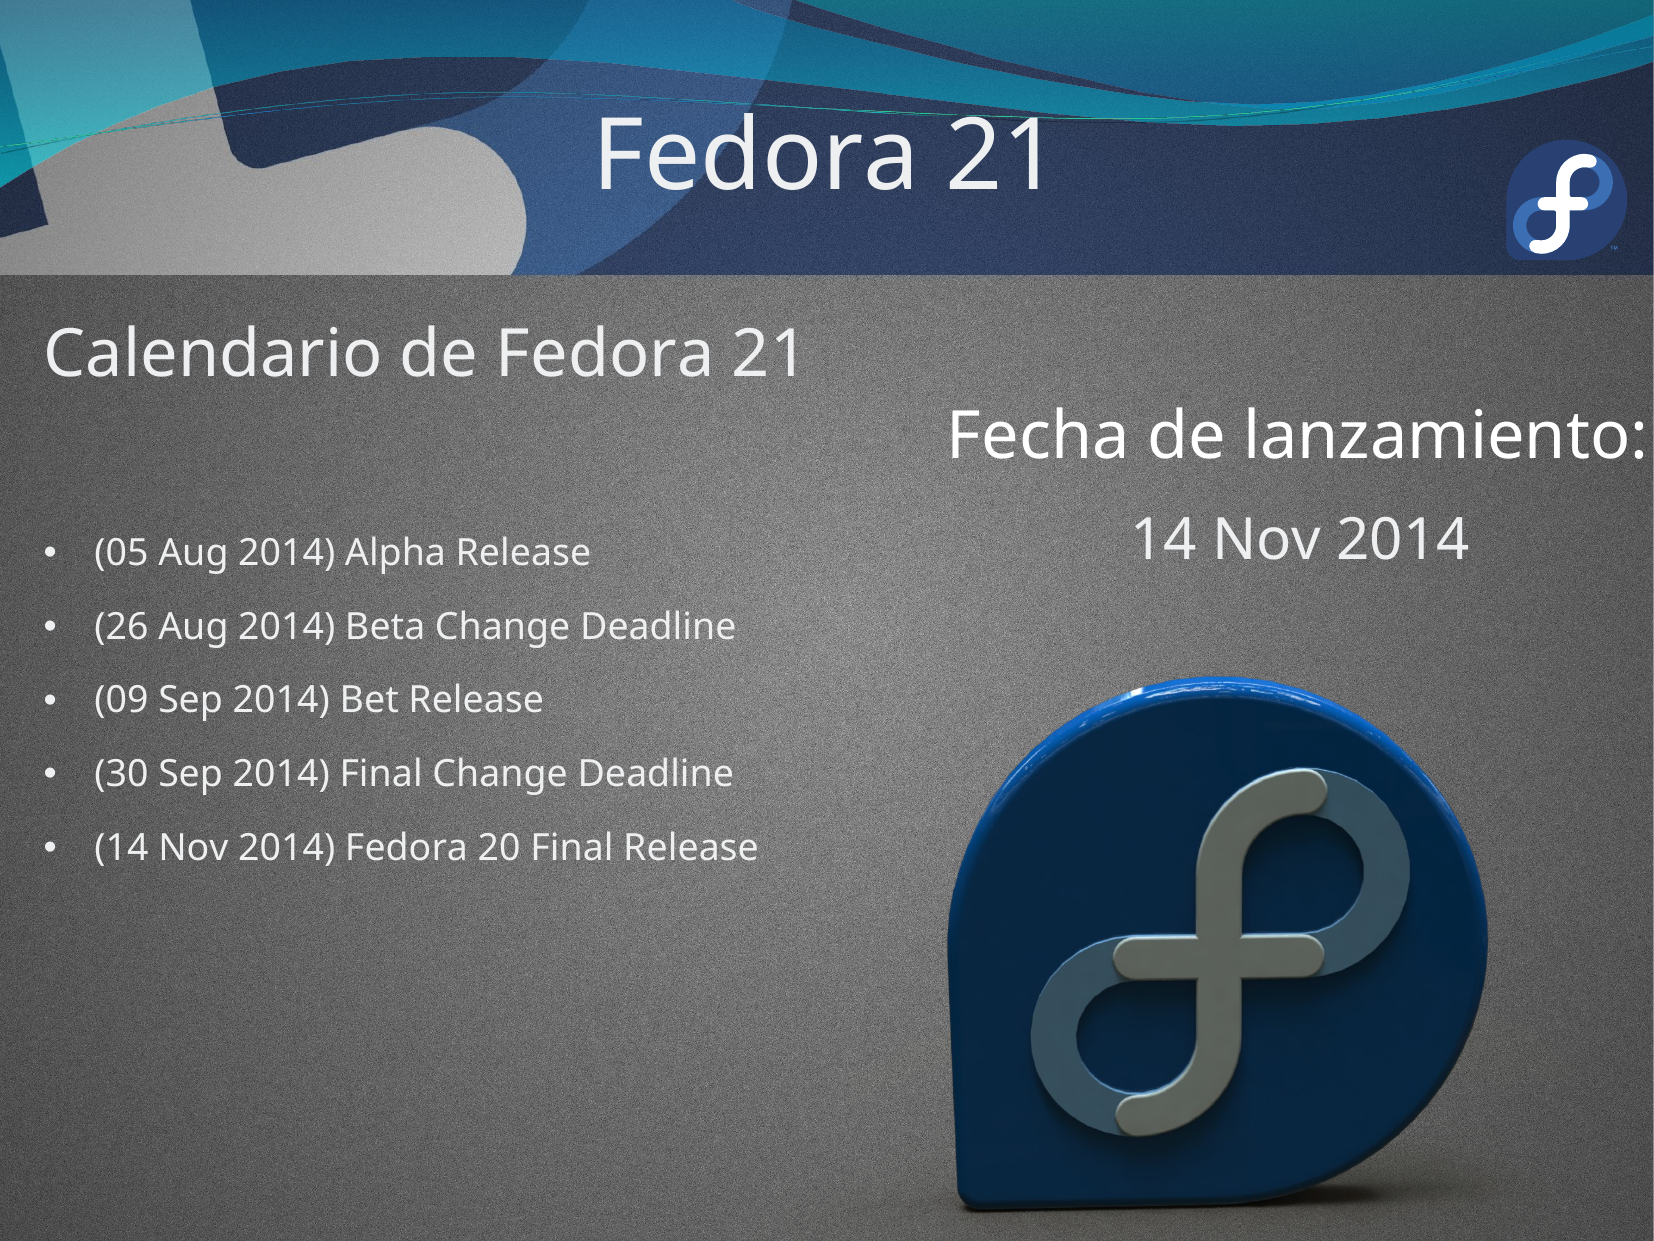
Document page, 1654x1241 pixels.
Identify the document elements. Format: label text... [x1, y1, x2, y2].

text_box Fecha de lanzamiento: 14 Nov 2014 [927, 395, 1654, 584]
text_box Fedora 21 [82, 49, 1571, 257]
text_box Calendario de Fedora 21 (05 Aug 2014) Alpha Release (26 Aug 2014) Beta Change Deadline (09 Sep 2014) Bet Release (30 Sep 2014) Final Change Deadline (14 Nov 2014) Fedora 20 Final Release [23, 312, 927, 1152]
picture [0, 0, 1654, 1241]
